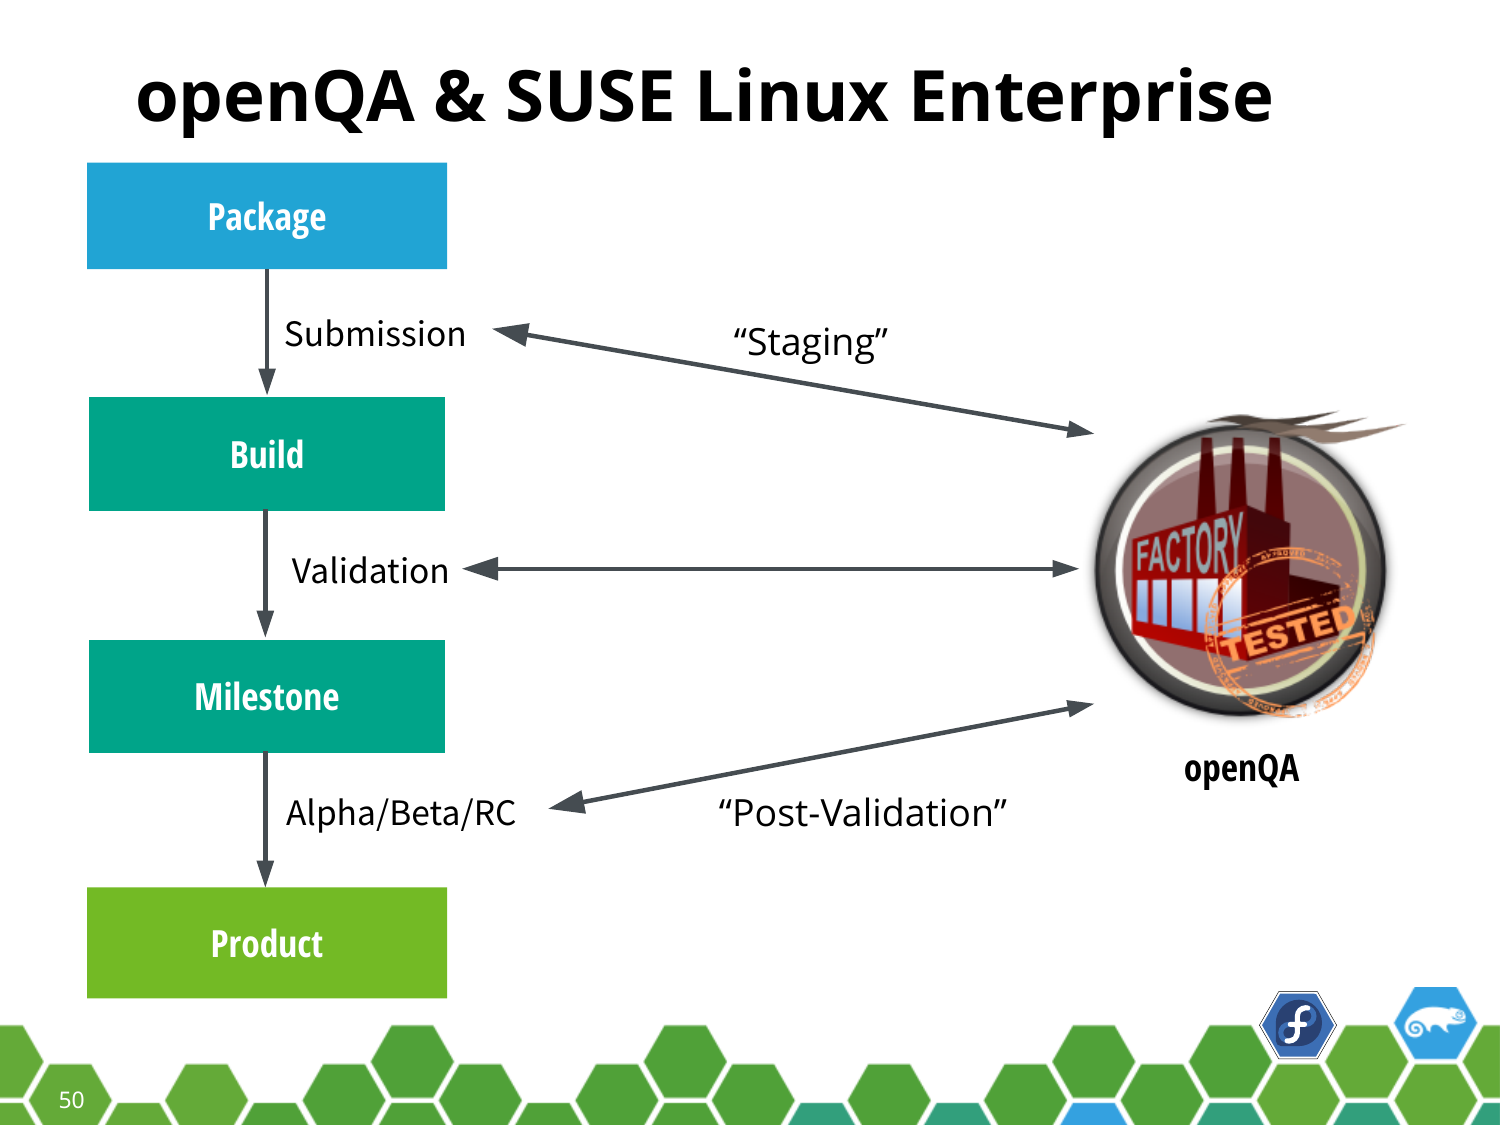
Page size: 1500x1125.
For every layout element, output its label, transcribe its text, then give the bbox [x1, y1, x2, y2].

text_box Build [87, 395, 448, 514]
text_box Package [87, 162, 448, 270]
title openQA & SUSE Linux Enterprise [135, 12, 1372, 175]
text_box Product [87, 887, 448, 999]
text_box Submission [269, 301, 482, 365]
text_box Validation [277, 538, 465, 601]
picture [1079, 390, 1415, 749]
text_box Milestone [87, 637, 448, 756]
text_box “Staging” [719, 307, 904, 374]
text_box openQA [1169, 733, 1315, 800]
picture [0, 987, 1500, 1125]
text_box Alpha/Beta/RC [271, 780, 532, 844]
text_box “Post-Validation” [704, 778, 1024, 845]
